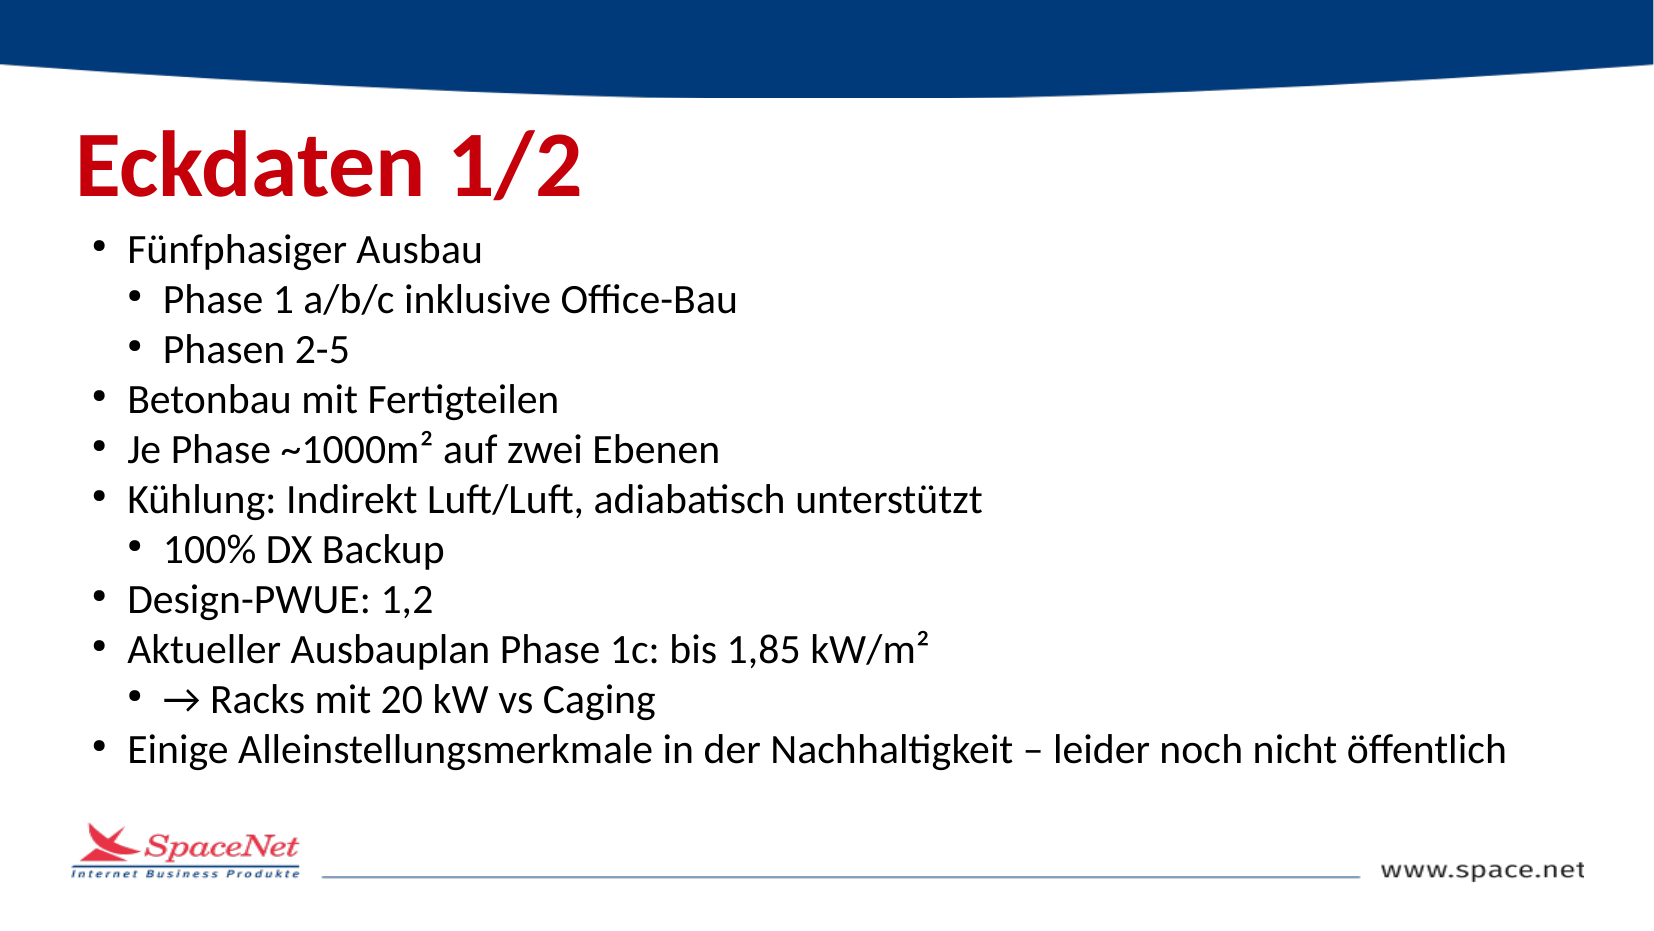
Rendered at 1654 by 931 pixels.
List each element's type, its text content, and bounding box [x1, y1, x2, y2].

text_box Fünfphasiger Ausbau Phase 1 a/b/c inklusive Office-Bau Phasen 2-5 Betonbau mit Fertigteilen Je Phase ~1000m² auf zwei Ebenen Kühlung: Indirekt Luft/Luft, adiabatisch unterstützt 100% DX Backup Design-PWUE: 1,2 Aktueller Ausbauplan Phase 1c: bis 1,85 kW/m² → Racks mit 20 kW vs Caging Einige Alleinstellungsmerkmale in der Nachhaltigkeit – leider noch nicht öffentlich [77, 223, 1576, 780]
text_box Eckdaten 1/2 [60, 95, 1583, 223]
